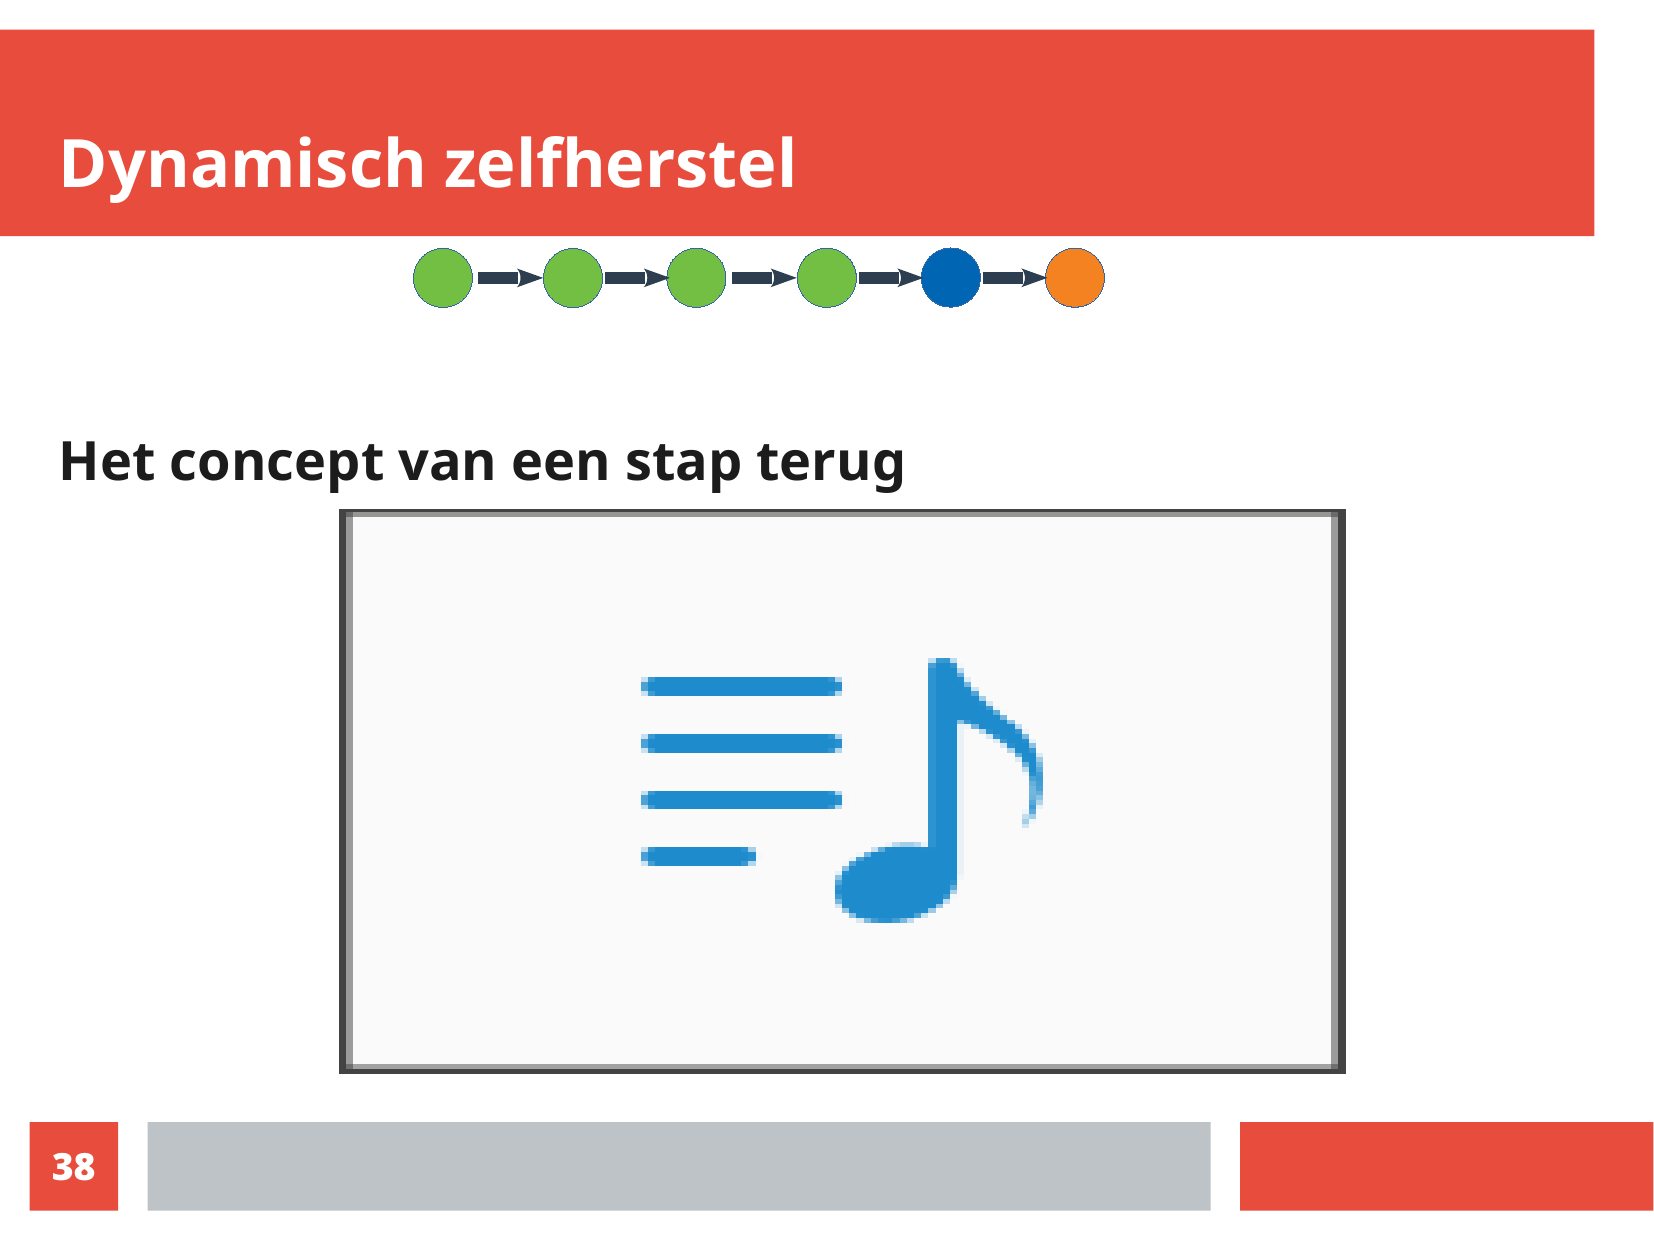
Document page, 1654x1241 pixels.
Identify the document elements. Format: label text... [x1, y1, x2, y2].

title Dynamisch zelfherstel [59, 59, 1595, 207]
text_box [543, 248, 603, 308]
text_box [666, 248, 726, 308]
text_box [921, 247, 981, 308]
text_box [413, 248, 473, 308]
list Het concept van een stap terug [59, 324, 1565, 1093]
text_box [797, 248, 857, 308]
text_box [1045, 248, 1105, 308]
text_box [338, 507, 1347, 1075]
